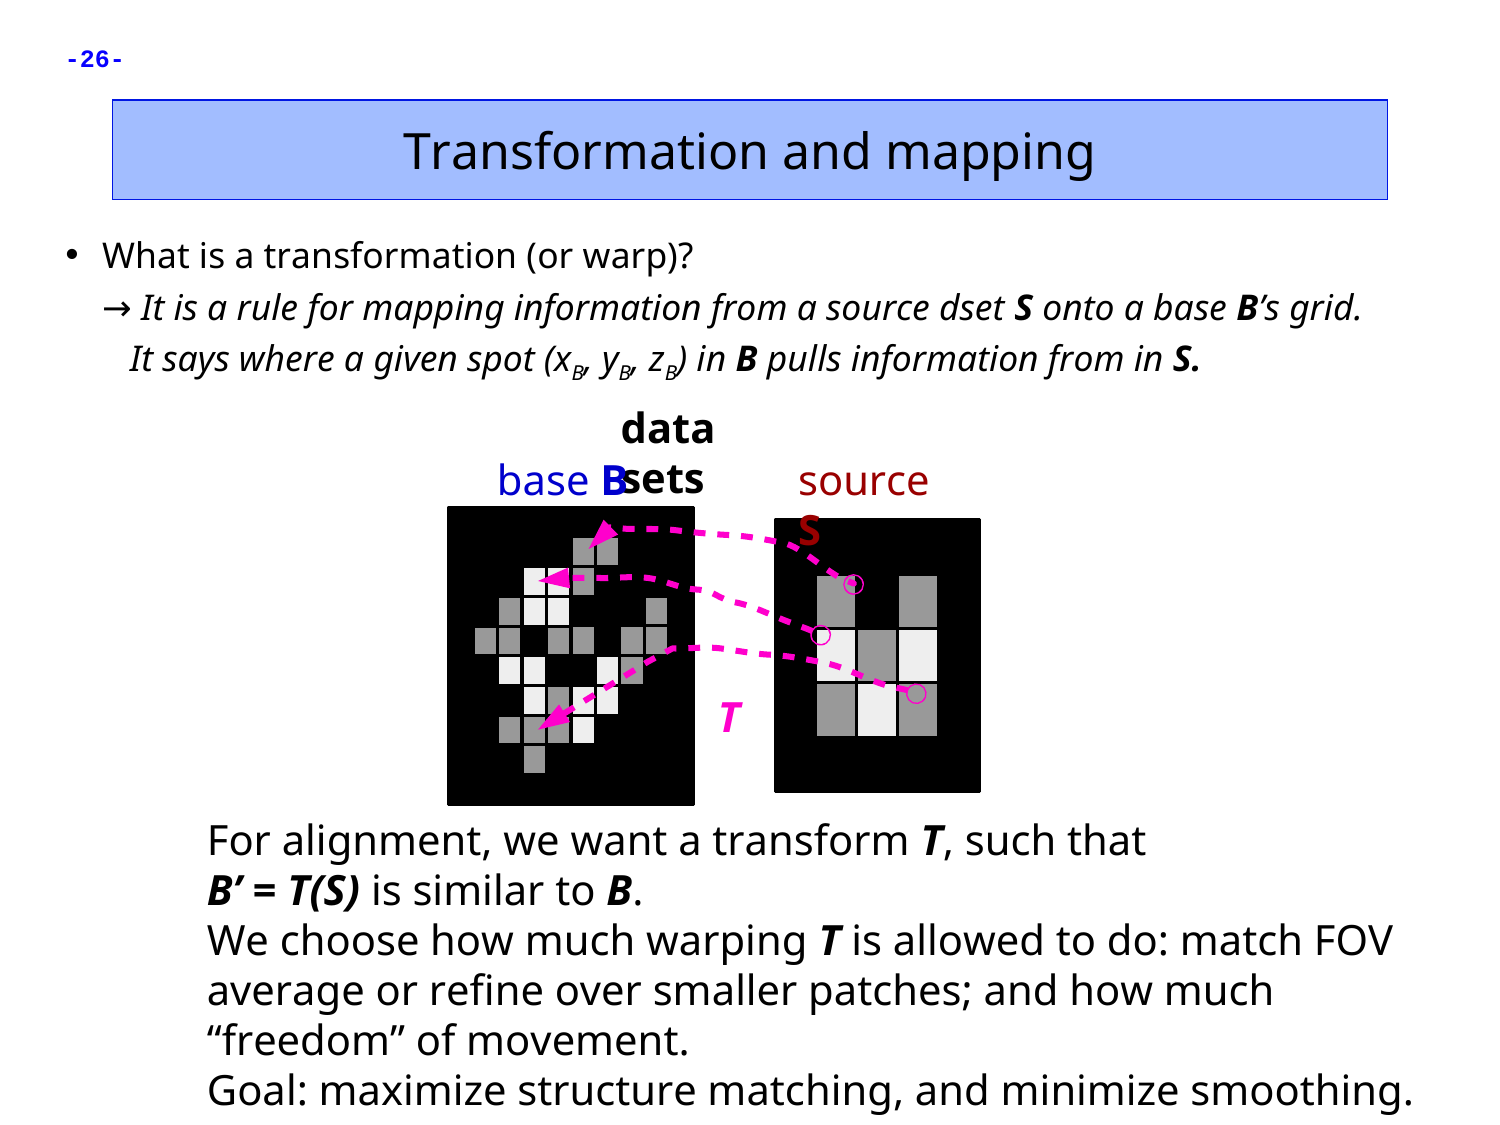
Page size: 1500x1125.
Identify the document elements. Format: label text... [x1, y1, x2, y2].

text_box source S [780, 443, 974, 515]
text_box Transformation and mapping [112, 99, 1388, 200]
text_box [775, 519, 980, 792]
text_box base B [479, 443, 657, 515]
text_box T [703, 683, 762, 749]
text_box For alignment, we want a transform T, such that B’ = T(S) is similar to B. We choose how much warping T is allowed to do: match FOV average or refine over smaller patches; and how much “freedom” of movement. Goal: maximize structure matching, and minimize smoothing. [189, 803, 1464, 1125]
text_box What is a transformation (or warp)? → It is a rule for mapping information from a source dset S onto a base B’s grid. It says where a given spot (xB, yB, zB) in B pulls information from in S. [49, 226, 1439, 435]
text_box [448, 507, 694, 803]
text_box data sets [603, 391, 816, 463]
